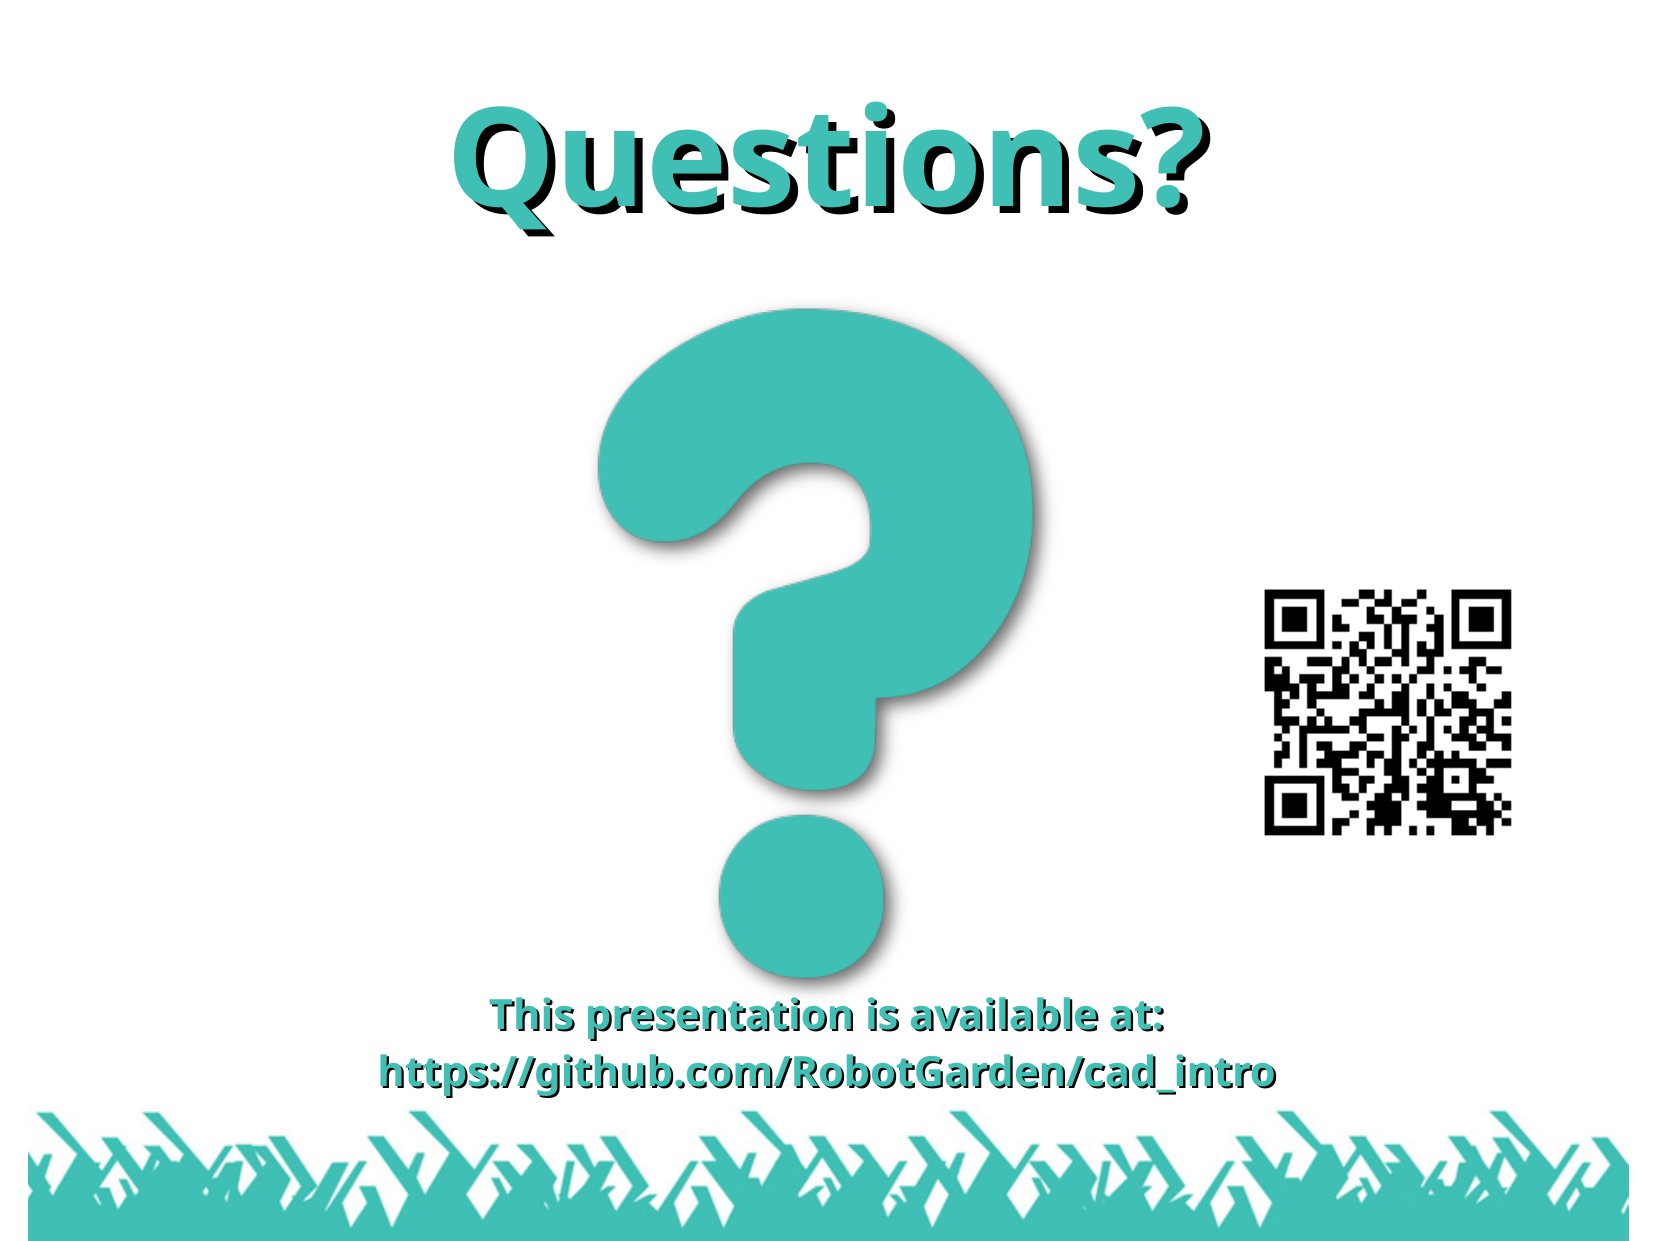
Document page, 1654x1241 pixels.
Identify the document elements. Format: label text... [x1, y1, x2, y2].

picture [28, 1104, 1629, 1241]
title Questions? [82, 49, 1571, 257]
picture [1232, 557, 1546, 871]
text_box This presentation is available at: https://github.com/RobotGarden/cad_intro [301, 977, 1352, 1127]
picture [581, 290, 1072, 977]
